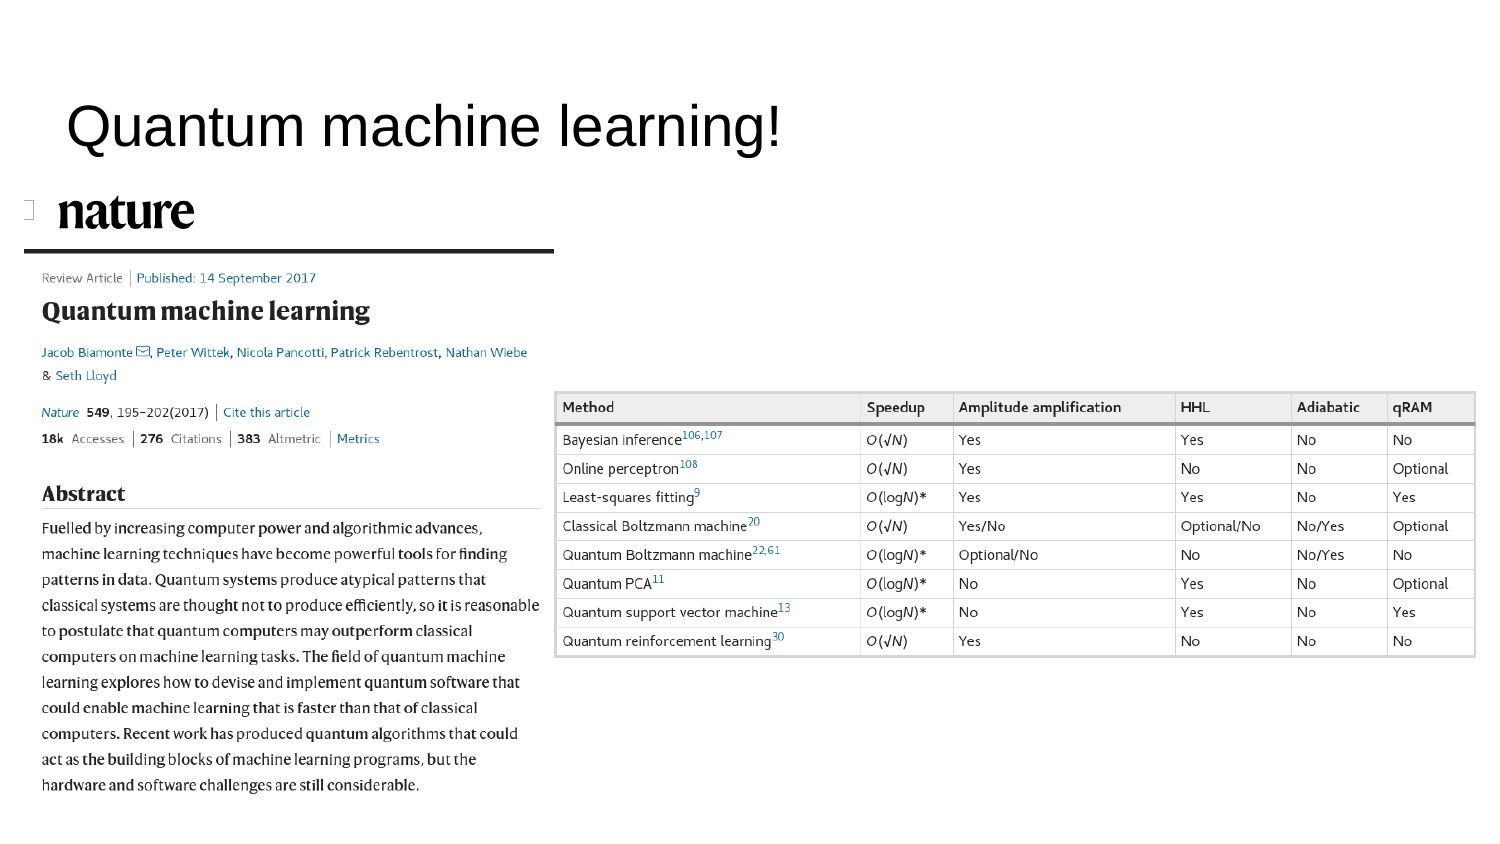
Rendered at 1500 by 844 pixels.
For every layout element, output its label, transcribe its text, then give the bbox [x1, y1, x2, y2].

title Quantum machine learning! [51, 72, 1449, 167]
picture [24, 191, 1487, 819]
